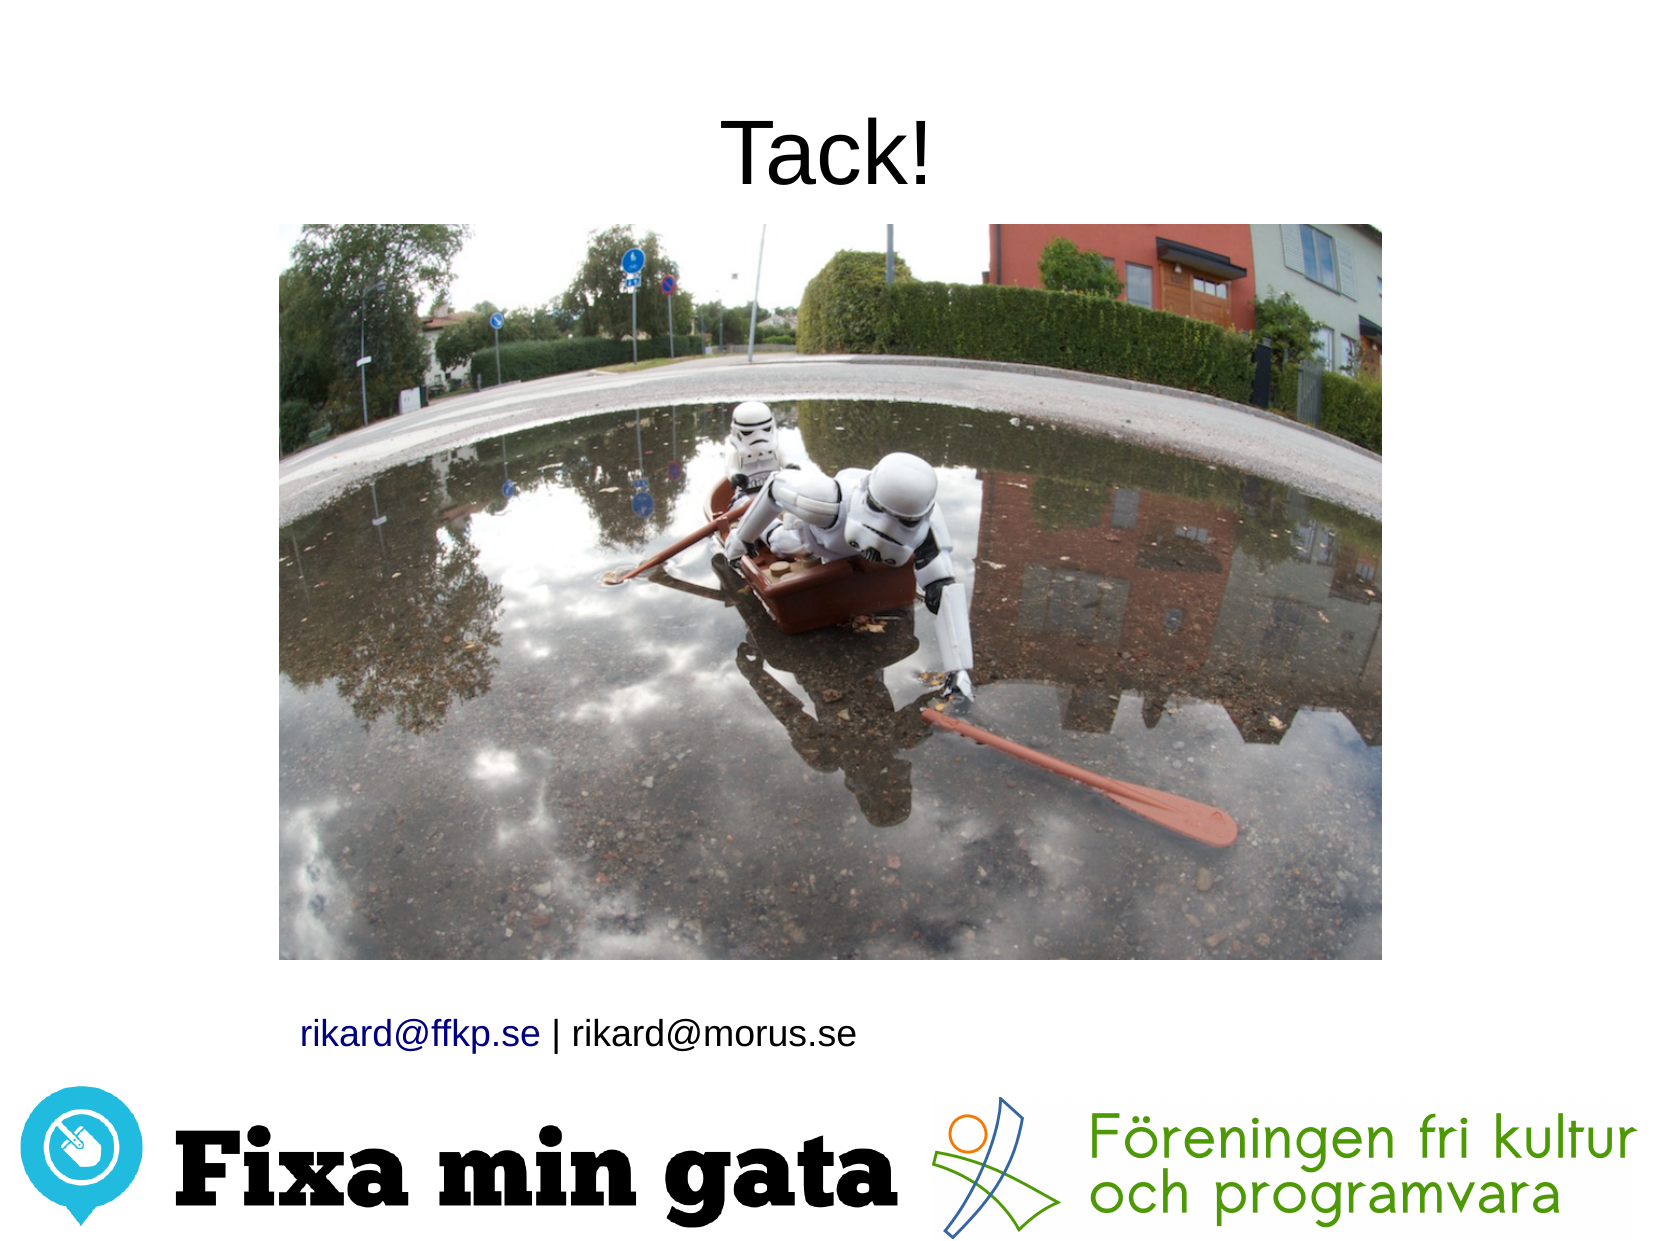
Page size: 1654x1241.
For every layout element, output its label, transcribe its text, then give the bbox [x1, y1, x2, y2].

title Tack! [82, 49, 1571, 257]
picture [4, 1079, 910, 1236]
picture [932, 1097, 1638, 1239]
text_box rikard@ffkp.se | rikard@morus.se [285, 1005, 873, 1062]
picture [279, 224, 1382, 961]
